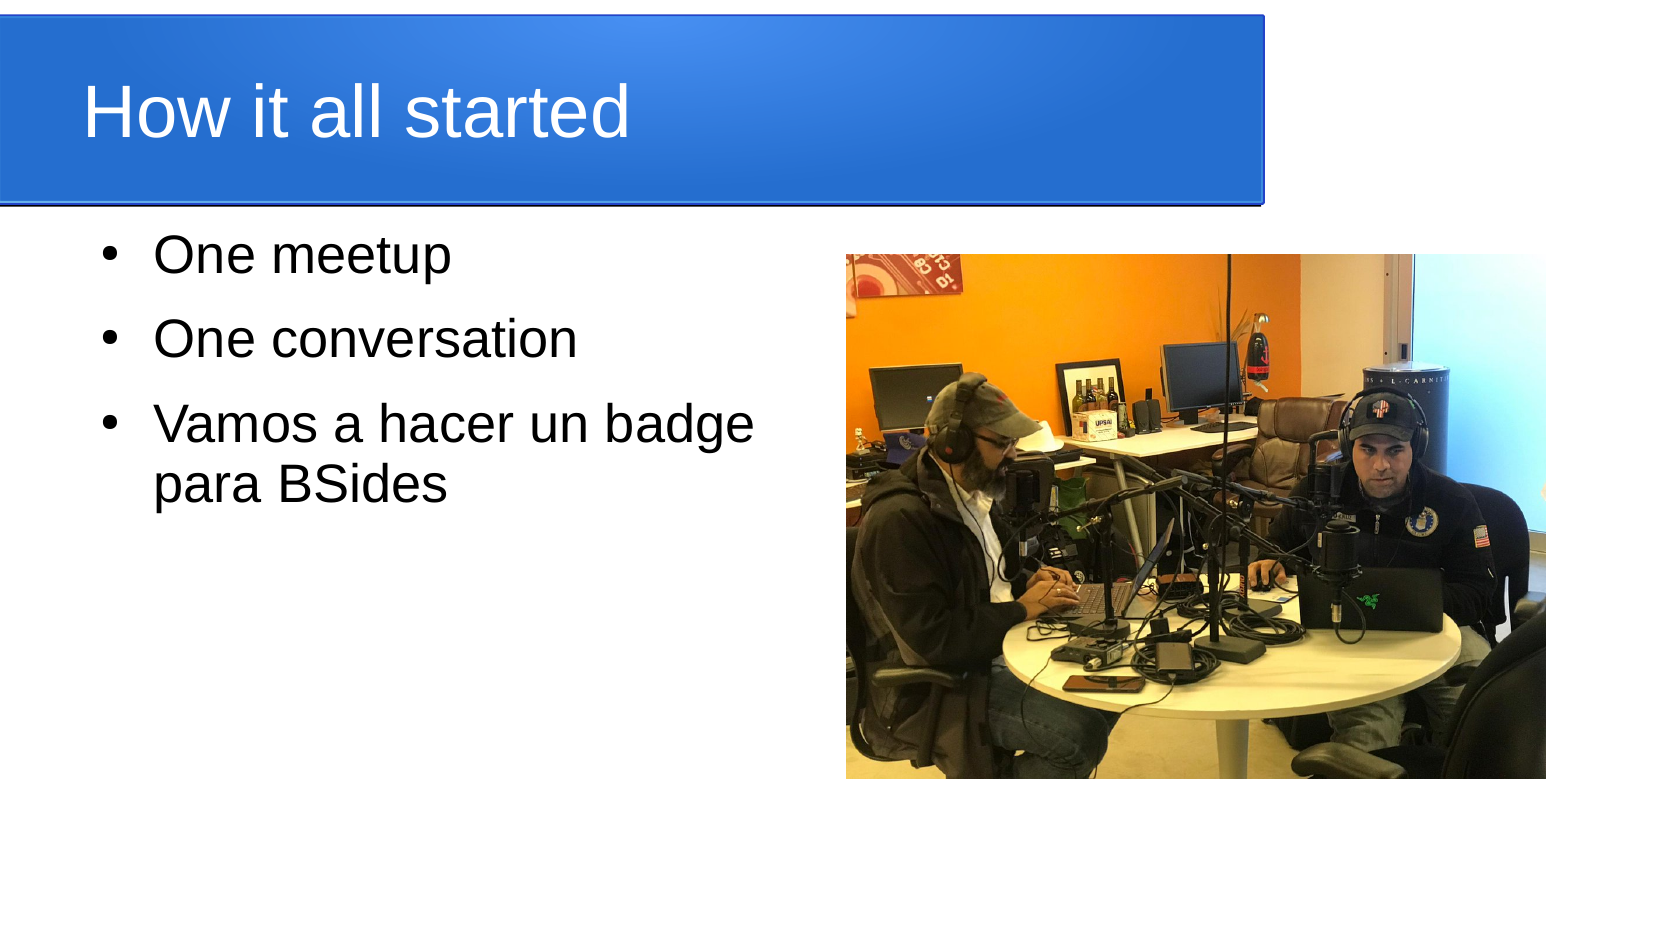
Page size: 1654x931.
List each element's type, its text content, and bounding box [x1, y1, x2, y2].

list One meetup One conversation Vamos a hacer un badge para BSides [82, 224, 809, 764]
picture [846, 254, 1546, 780]
title How it all started [82, 35, 1235, 189]
